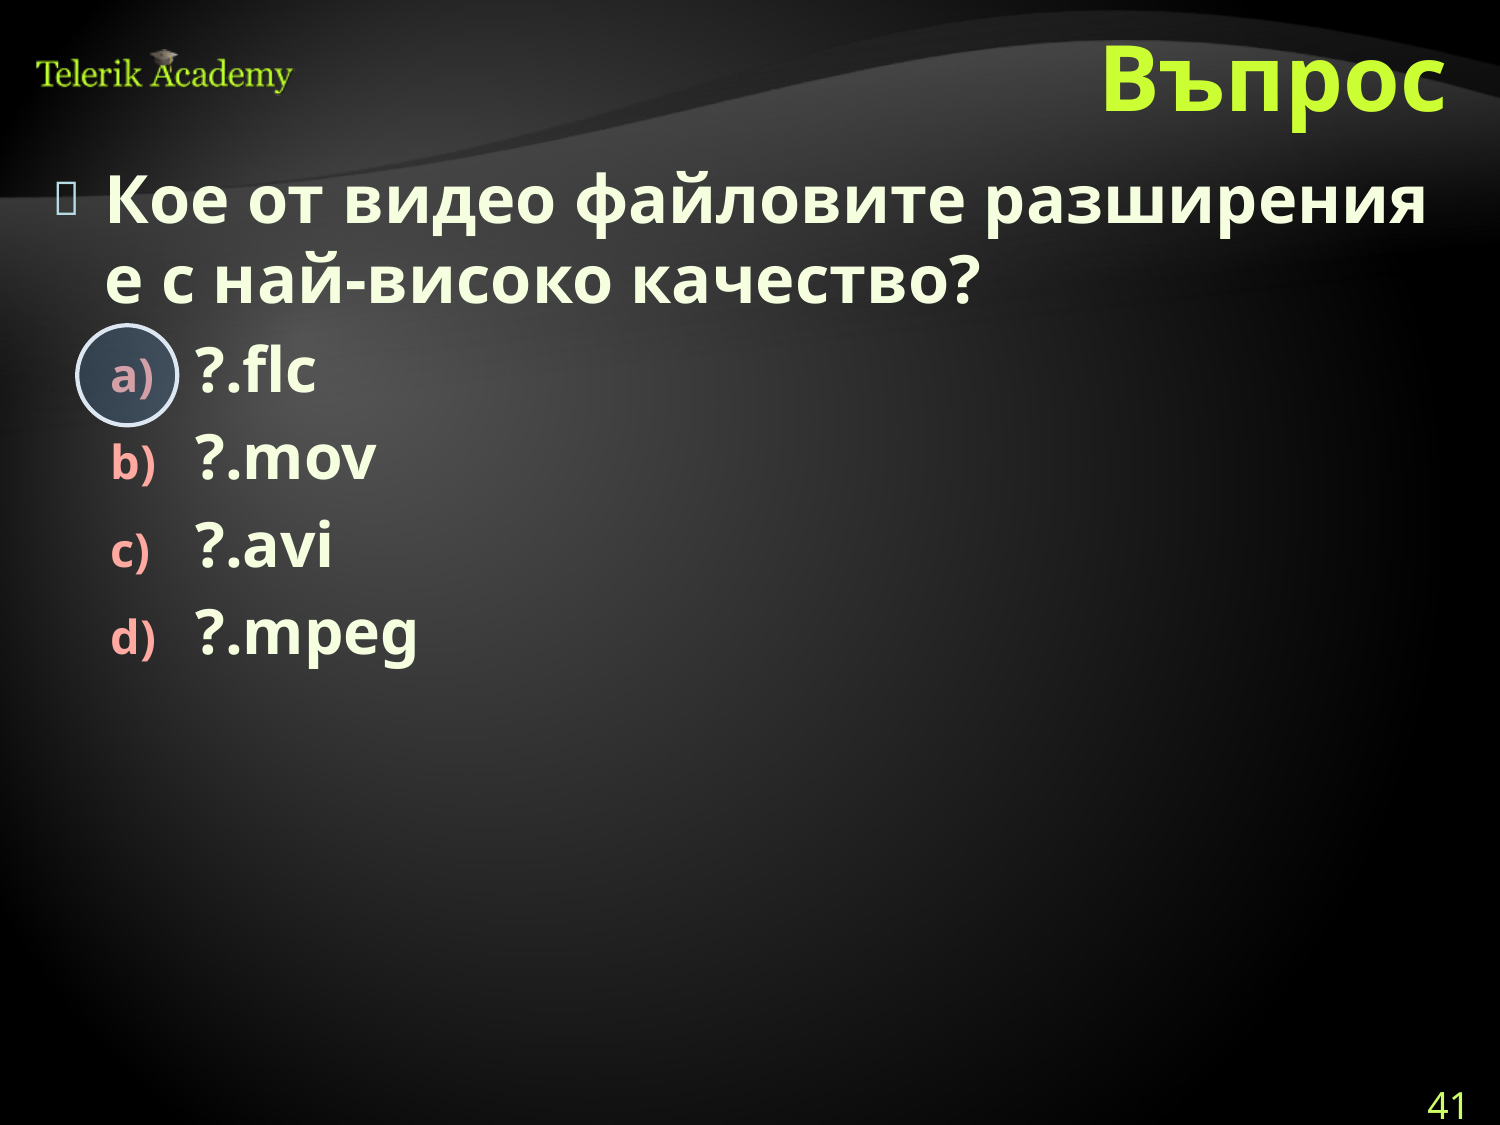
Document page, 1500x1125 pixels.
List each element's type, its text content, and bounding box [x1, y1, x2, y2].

slide_number <number> [1412, 1074, 1488, 1113]
list Кое от видео файловите разширения е с най-високо качество? ?.flc ?.mov ?.avi ?.mpeg [37, 149, 1463, 1075]
picture [0, 0, 1500, 1125]
text_box [77, 325, 178, 426]
title Въпрос [300, 12, 1463, 149]
